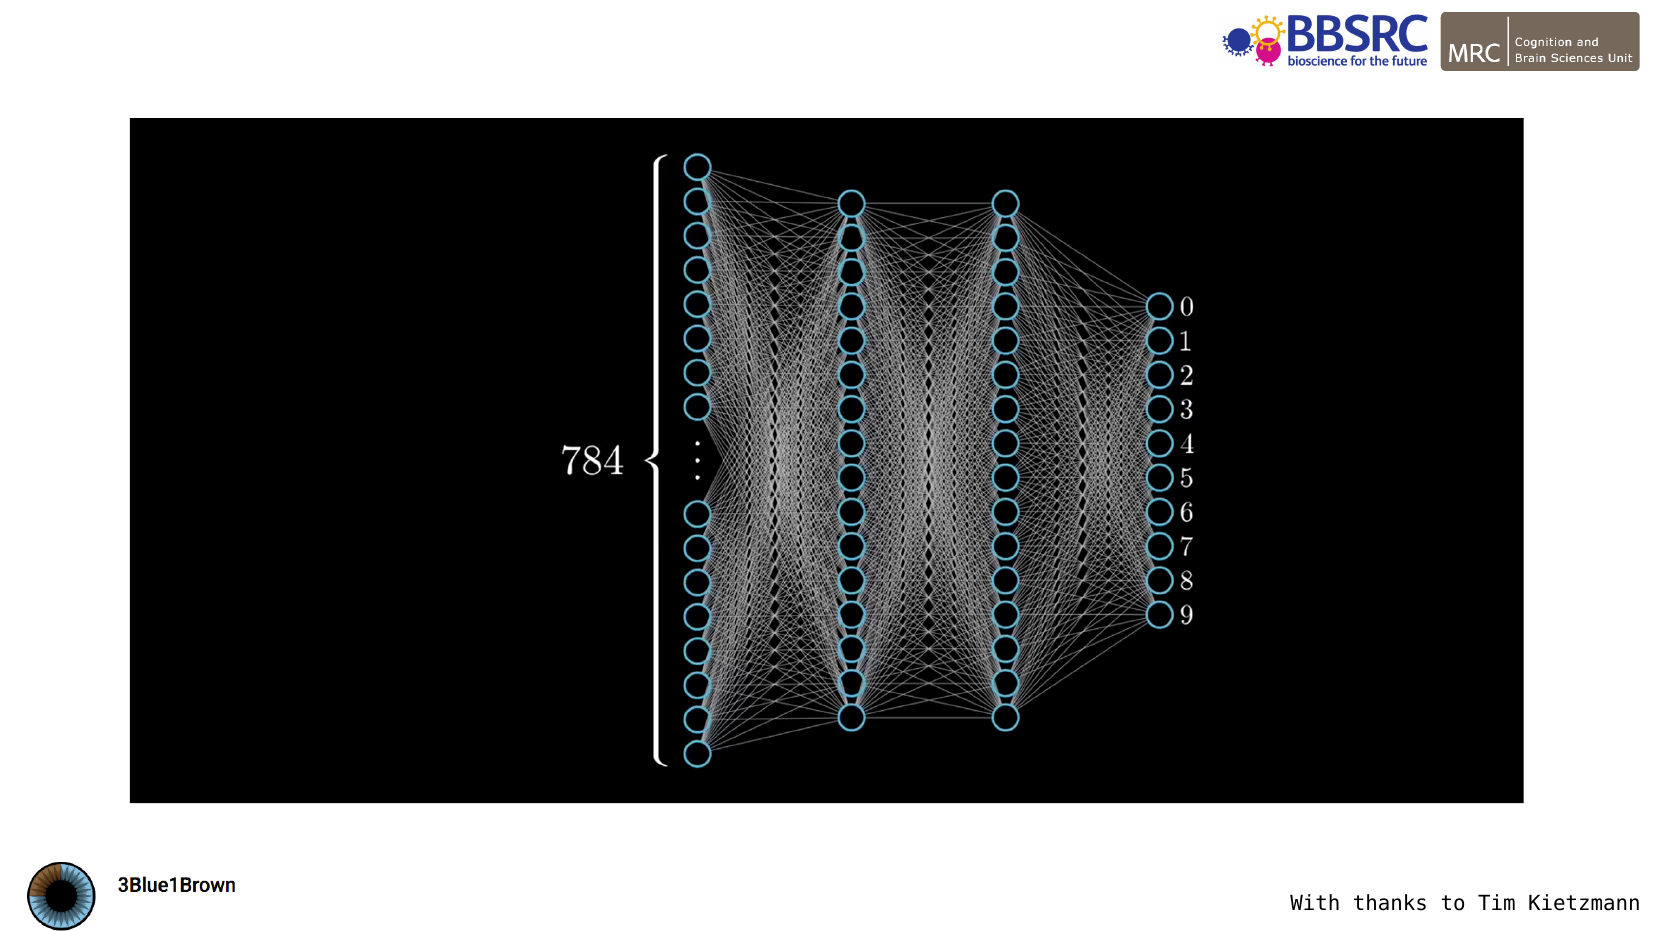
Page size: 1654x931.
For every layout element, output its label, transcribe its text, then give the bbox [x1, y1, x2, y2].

text_box [129, 118, 1524, 804]
picture [1217, 11, 1431, 67]
picture [7, 862, 241, 931]
text_box With thanks to Tim Kietzmann [1275, 884, 1654, 931]
picture [1440, 11, 1640, 71]
text_box [117, 868, 343, 931]
